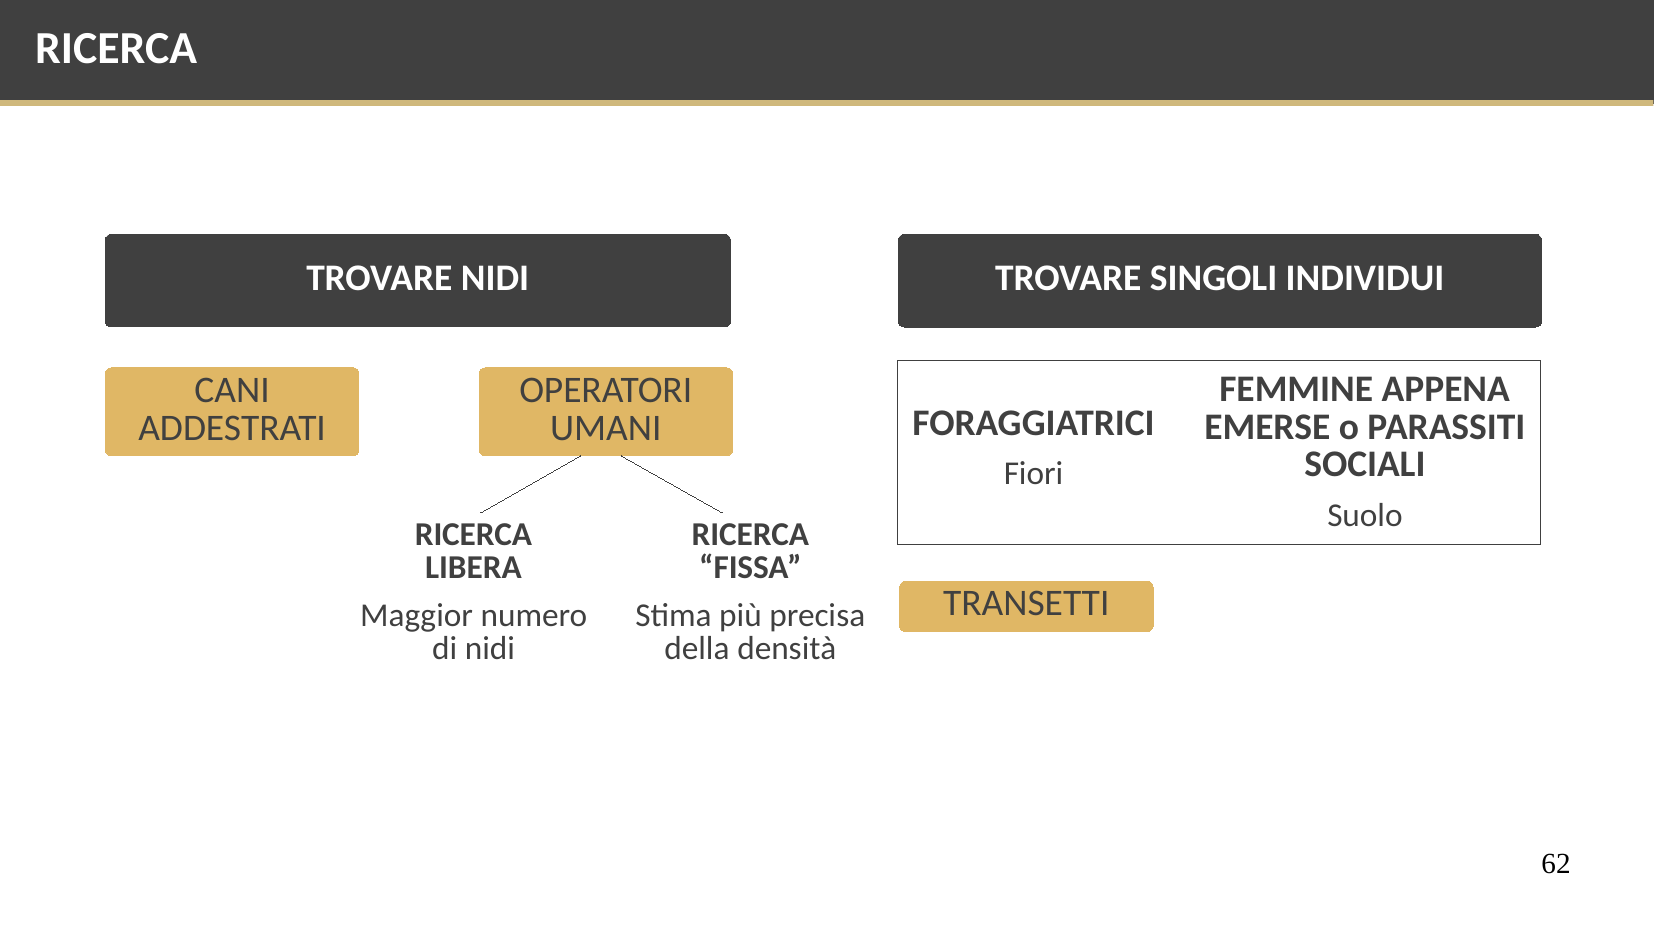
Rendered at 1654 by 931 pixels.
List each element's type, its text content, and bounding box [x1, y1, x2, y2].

text_box CANI ADDESTRATI [105, 367, 359, 456]
text_box OPERATORI UMANI [479, 367, 733, 456]
text_box TRANSETTI [899, 581, 1154, 632]
text_box TROVARE NIDI [105, 234, 731, 327]
text_box RICERCA LIBERA Maggior numero di nidi [341, 512, 606, 676]
text_box RICERCA “FISSA” Stima più precisa della densità [618, 512, 883, 676]
text_box TROVARE SINGOLI INDIVIDUI [898, 234, 1542, 328]
text_box RICERCA [0, 0, 1654, 100]
text_box FEMMINE APPENA EMERSE o PARASSITI SOCIALI Suolo [1188, 365, 1540, 542]
text_box FORAGGIATRICI Fiori [898, 399, 1170, 501]
